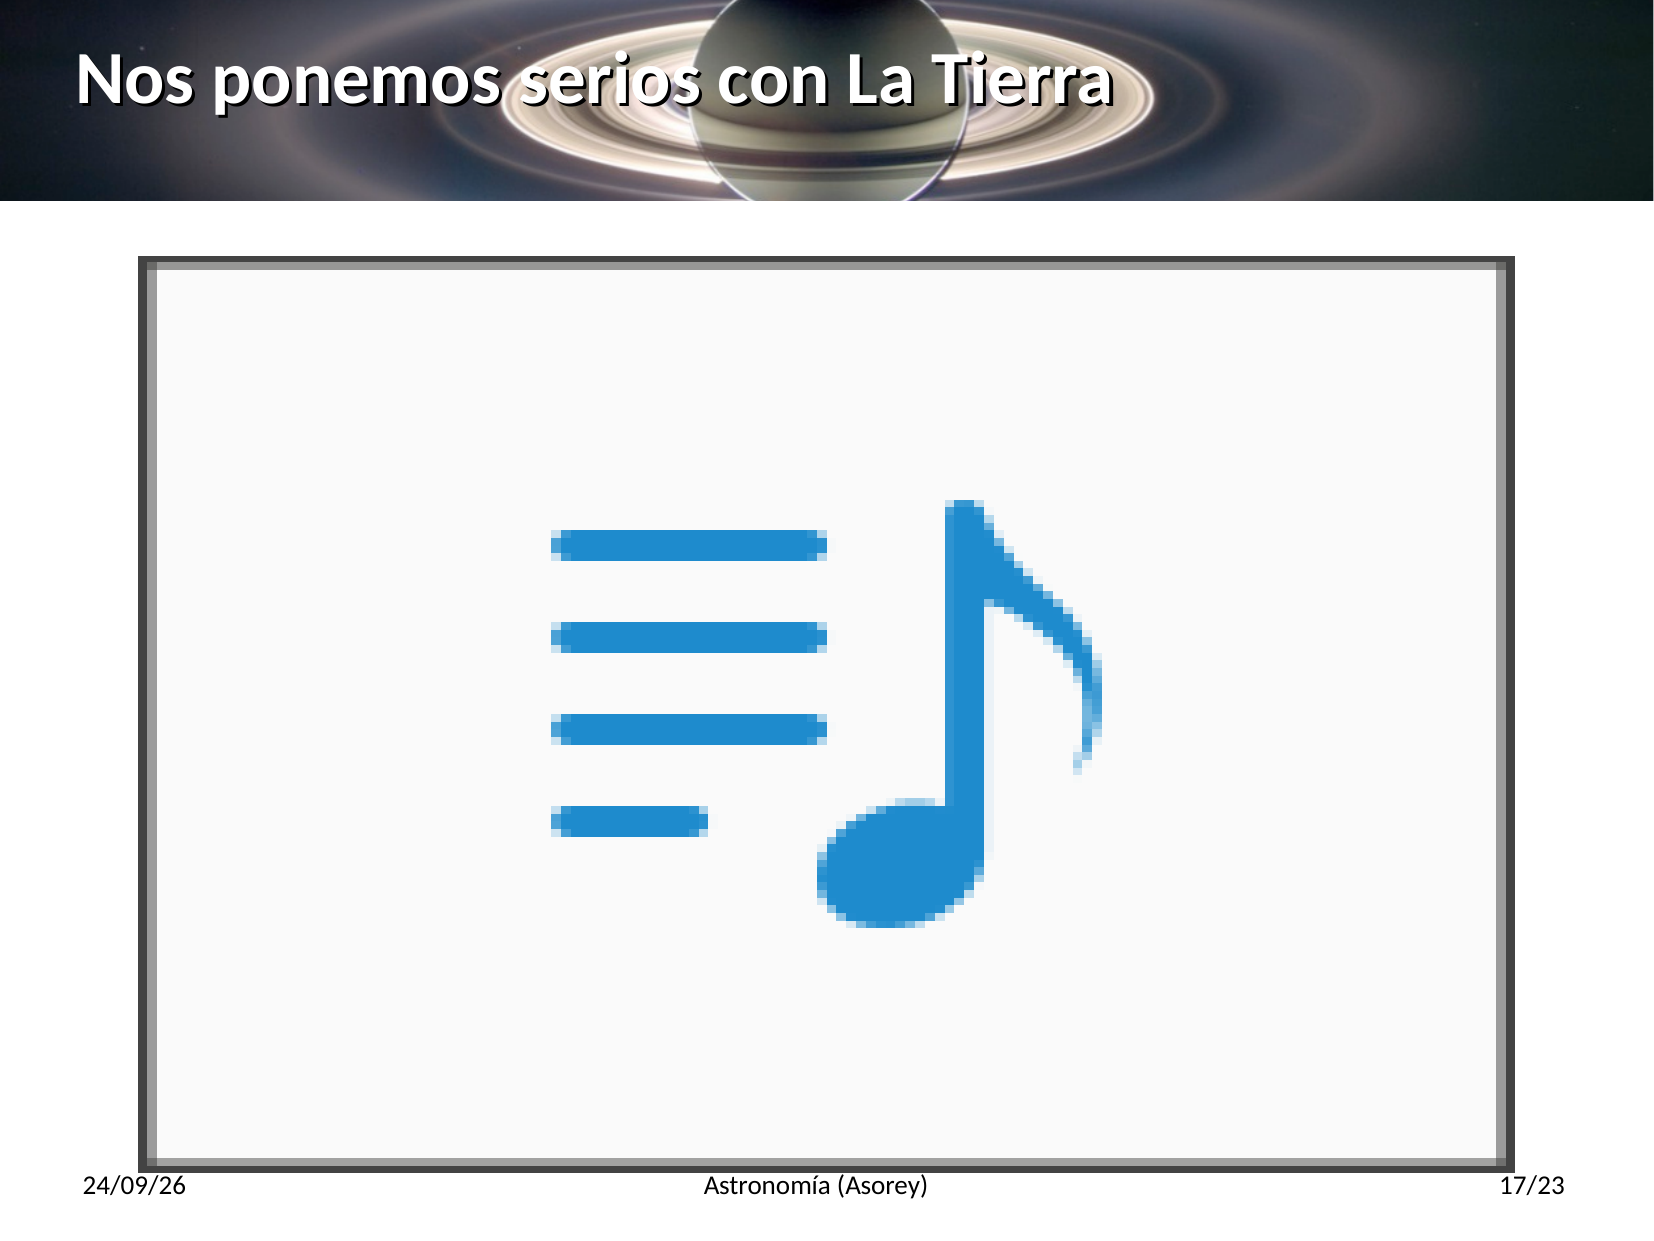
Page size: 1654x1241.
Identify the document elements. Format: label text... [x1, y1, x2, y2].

text_box [137, 255, 1516, 1174]
title Nos ponemos serios con La Tierra [75, 19, 1564, 151]
picture [0, 0, 1654, 201]
